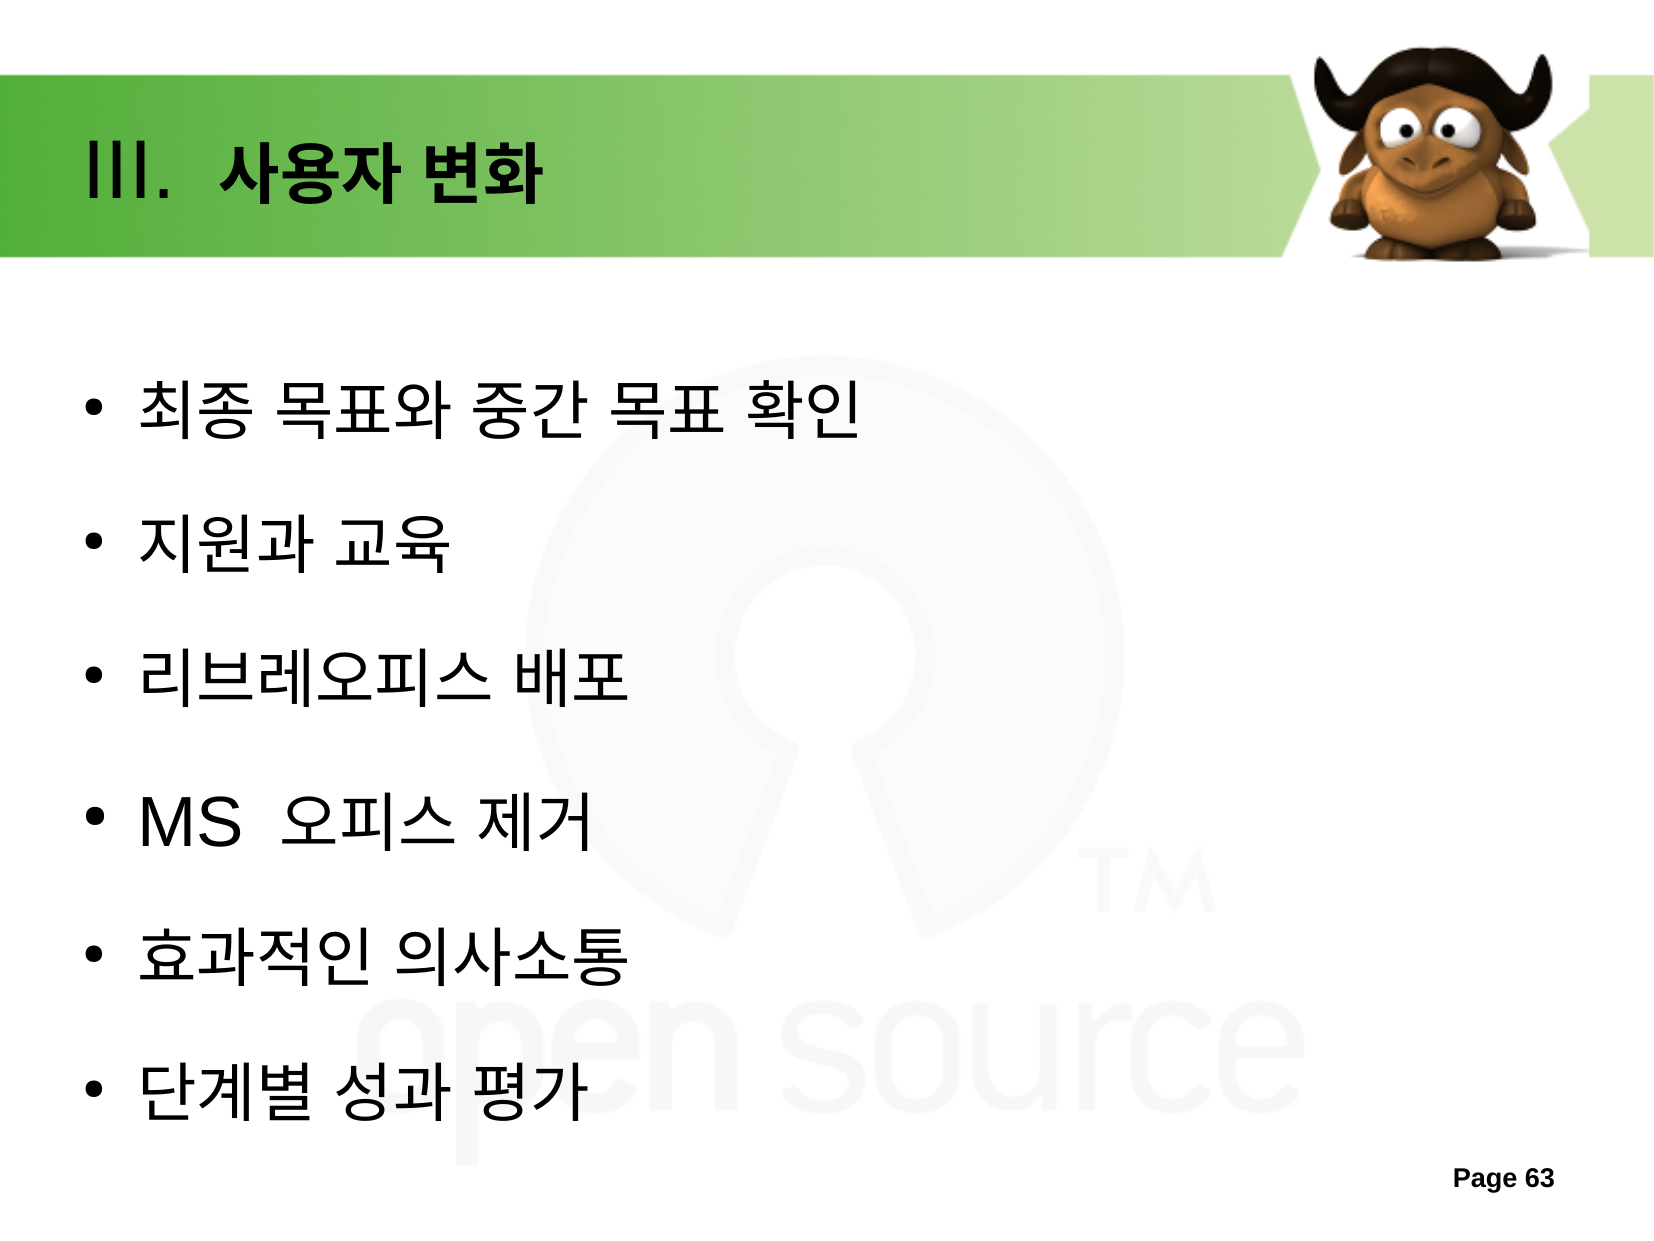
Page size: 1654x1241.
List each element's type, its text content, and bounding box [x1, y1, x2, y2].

list 최종 목표와 중간 목표 확인 지원과 교육 리브레오피스 배포 MS 오피스 제거 효과적인 의사소통 단계별 성과 평가 [82, 330, 1571, 1134]
picture [0, 0, 1654, 1241]
title III. 사용자 변화 [82, 61, 1571, 269]
